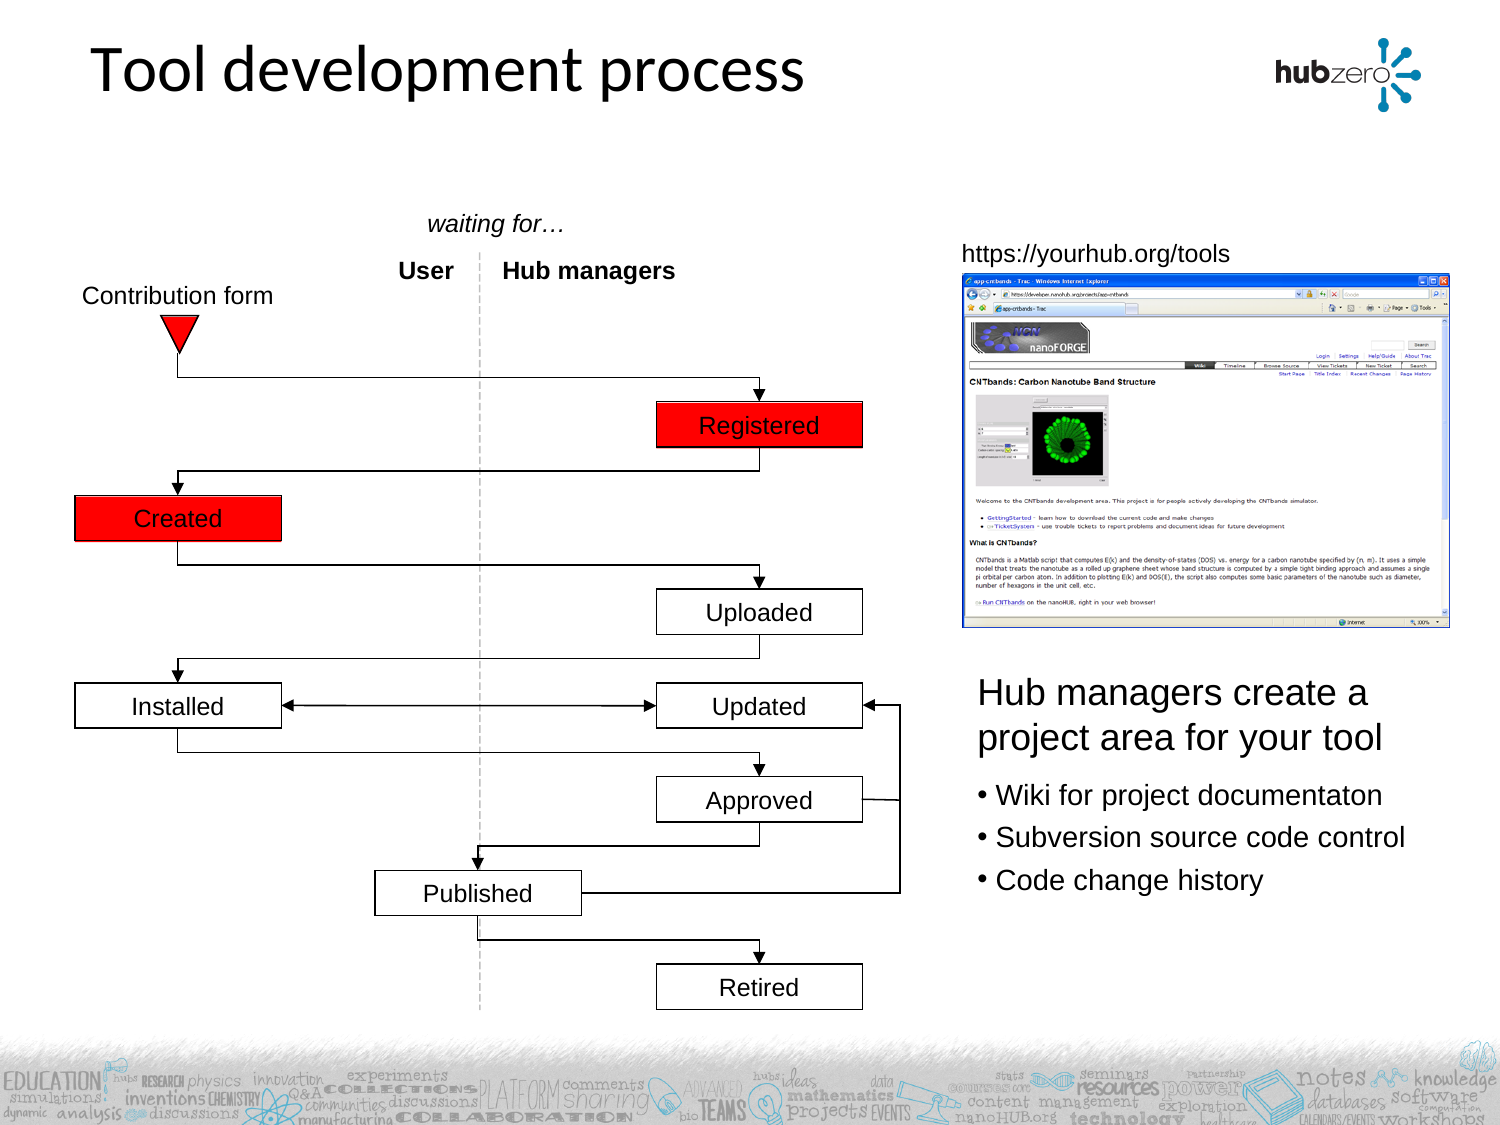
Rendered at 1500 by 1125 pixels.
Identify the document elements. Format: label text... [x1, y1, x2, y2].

text_box Hub managers [487, 246, 726, 304]
text_box Approved [656, 776, 863, 822]
text_box Hub managers create a project area for your tool Wiki for project documentaton Subversion source code control Code change history [962, 660, 1441, 904]
text_box User [318, 246, 469, 304]
text_box Updated [656, 682, 863, 729]
picture [0, 1034, 1500, 1125]
text_box Uploaded [656, 589, 863, 635]
text_box waiting for… [337, 200, 657, 257]
picture [1272, 35, 1424, 115]
text_box Created [74, 495, 282, 541]
text_box Published [374, 870, 582, 916]
picture [962, 273, 1450, 628]
text_box https://yourhub.org/tools [946, 229, 1247, 275]
text_box Contribution form [12, 271, 344, 329]
text_box Installed [74, 682, 282, 729]
text_box Registered [656, 401, 863, 447]
text_box Tool development process [75, 12, 1249, 118]
text_box Retired [656, 964, 863, 1010]
text_box [170, 329, 190, 349]
